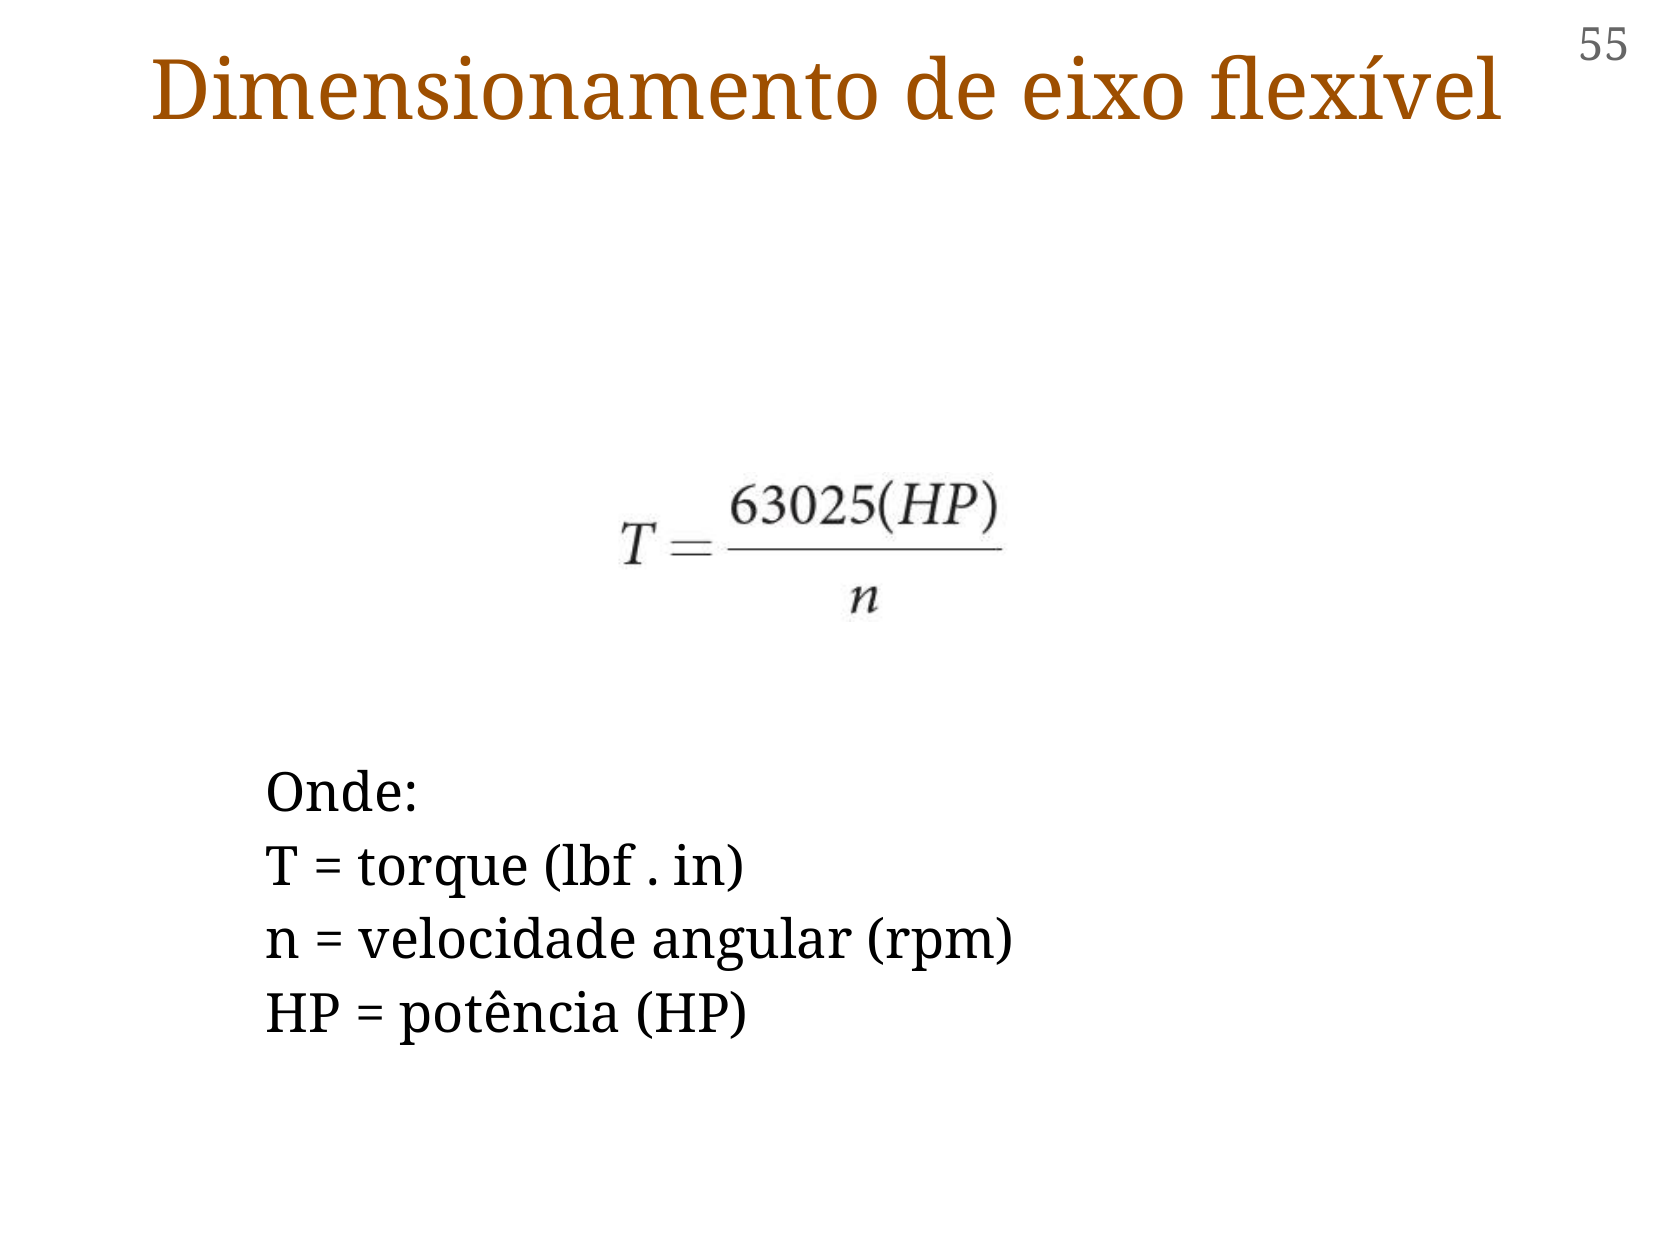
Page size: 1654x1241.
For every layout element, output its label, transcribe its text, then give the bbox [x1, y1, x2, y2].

picture [605, 472, 1011, 622]
list Onde: T = torque (lbf . in) n = velocidade angular (rpm) HP = potência (HP) [265, 752, 1595, 1211]
title Dimensionamento de eixo flexível [59, 29, 1595, 148]
